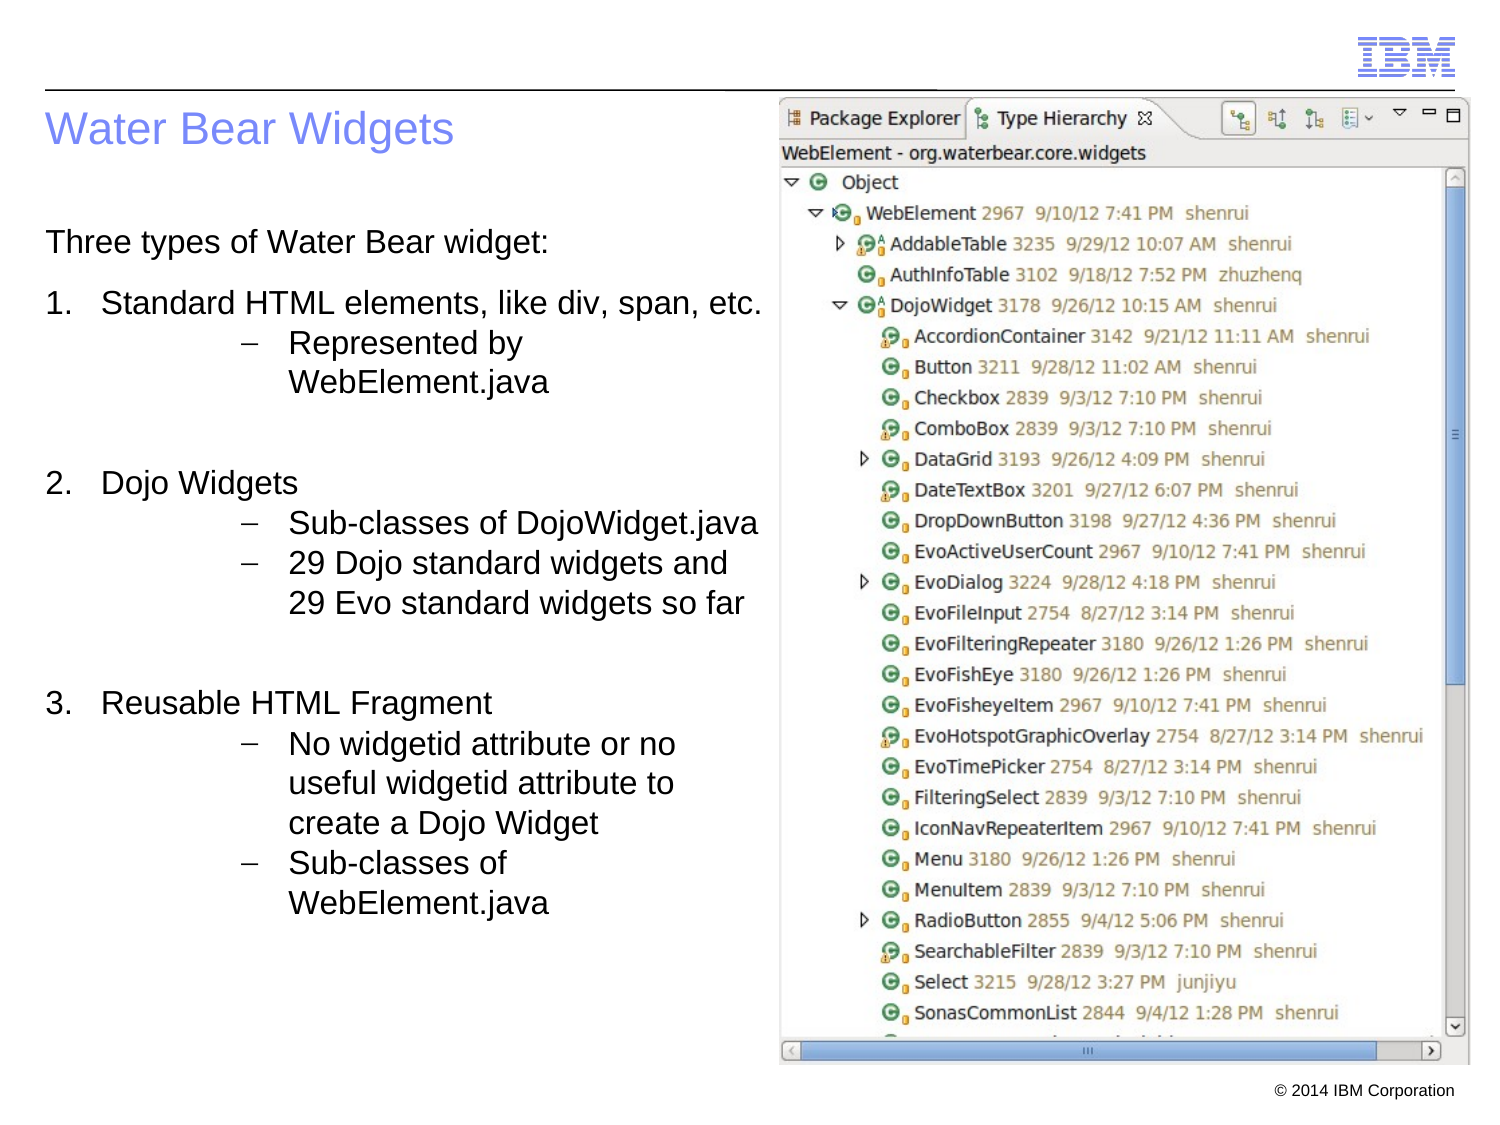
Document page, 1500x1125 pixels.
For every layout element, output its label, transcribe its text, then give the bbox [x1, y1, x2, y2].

title Water Bear Widgets [29, 97, 779, 203]
picture [1358, 37, 1455, 77]
picture [779, 97, 1471, 1066]
list Three types of Water Bear widget: Standard HTML elements, like div, span, etc. Represented by WebElement.java Dojo Widgets Sub-classes of DojoWidget.java 29 Dojo standard widgets and 29 Evo standard widgets so far Reusable HTML Fragment No widgetid attribute or no useful widgetid attribute to create a Dojo Widget Sub-classes of WebElement.java [29, 212, 779, 1043]
